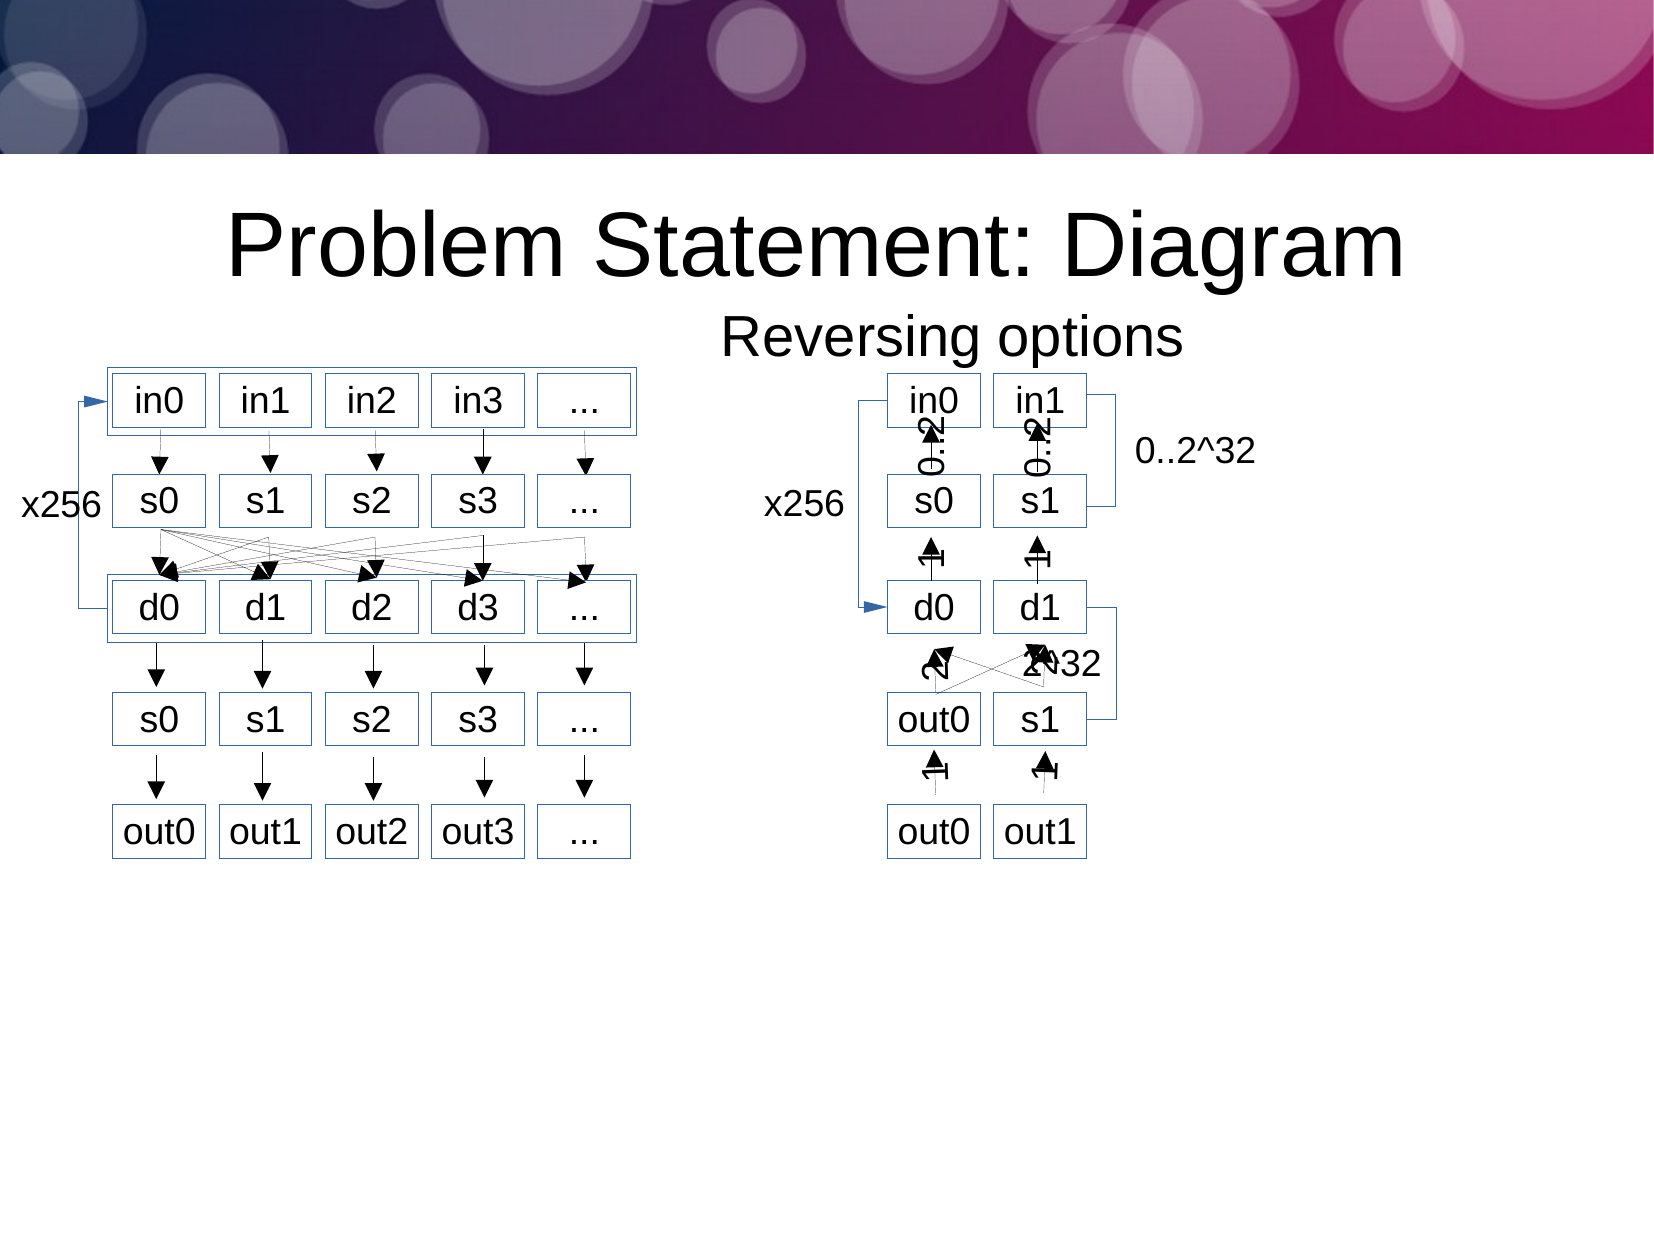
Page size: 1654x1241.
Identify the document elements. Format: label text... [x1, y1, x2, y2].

text_box in3 [431, 373, 525, 428]
text_box d0 [887, 580, 981, 634]
text_box s2 [325, 692, 419, 746]
text_box in0 [921, 421, 930, 428]
text_box out3 [431, 804, 525, 859]
text_box out0 [887, 804, 981, 859]
text_box in1 [993, 373, 1087, 428]
text_box ... [537, 804, 631, 859]
text_box out0 [112, 804, 206, 859]
text_box d3 [431, 580, 525, 634]
text_box s1 [219, 474, 312, 528]
text_box ... [537, 373, 631, 428]
text_box [529, 574, 569, 579]
text_box s1 [993, 474, 1087, 528]
text_box s0 [112, 692, 206, 746]
text_box [107, 367, 637, 436]
picture [0, 0, 1654, 154]
text_box ... [537, 580, 631, 634]
text_box d1 [219, 580, 312, 634]
text_box in0 [887, 373, 981, 428]
text_box s2 [325, 474, 419, 528]
text_box ... [537, 692, 631, 746]
text_box ... [537, 474, 631, 528]
text_box out2 [325, 804, 419, 859]
text_box s0 [887, 474, 981, 528]
title Problem Statement: Diagram [30, 142, 1606, 348]
text_box s1 [993, 692, 1087, 746]
text_box d0 [112, 580, 206, 634]
text_box [107, 574, 637, 643]
text_box s3 [431, 692, 525, 746]
list Reversing options [659, 304, 1192, 385]
text_box [576, 574, 584, 580]
text_box out0 [887, 692, 981, 746]
text_box s3 [431, 474, 525, 528]
text_box s1 [219, 692, 312, 746]
text_box s0 [112, 474, 206, 528]
text_box in1 [219, 373, 312, 428]
text_box out1 [219, 804, 312, 859]
text_box out1 [993, 804, 1087, 859]
text_box in2 [325, 373, 419, 428]
text_box in0 [112, 373, 206, 428]
text_box d1 [993, 580, 1087, 634]
text_box d2 [325, 580, 419, 634]
